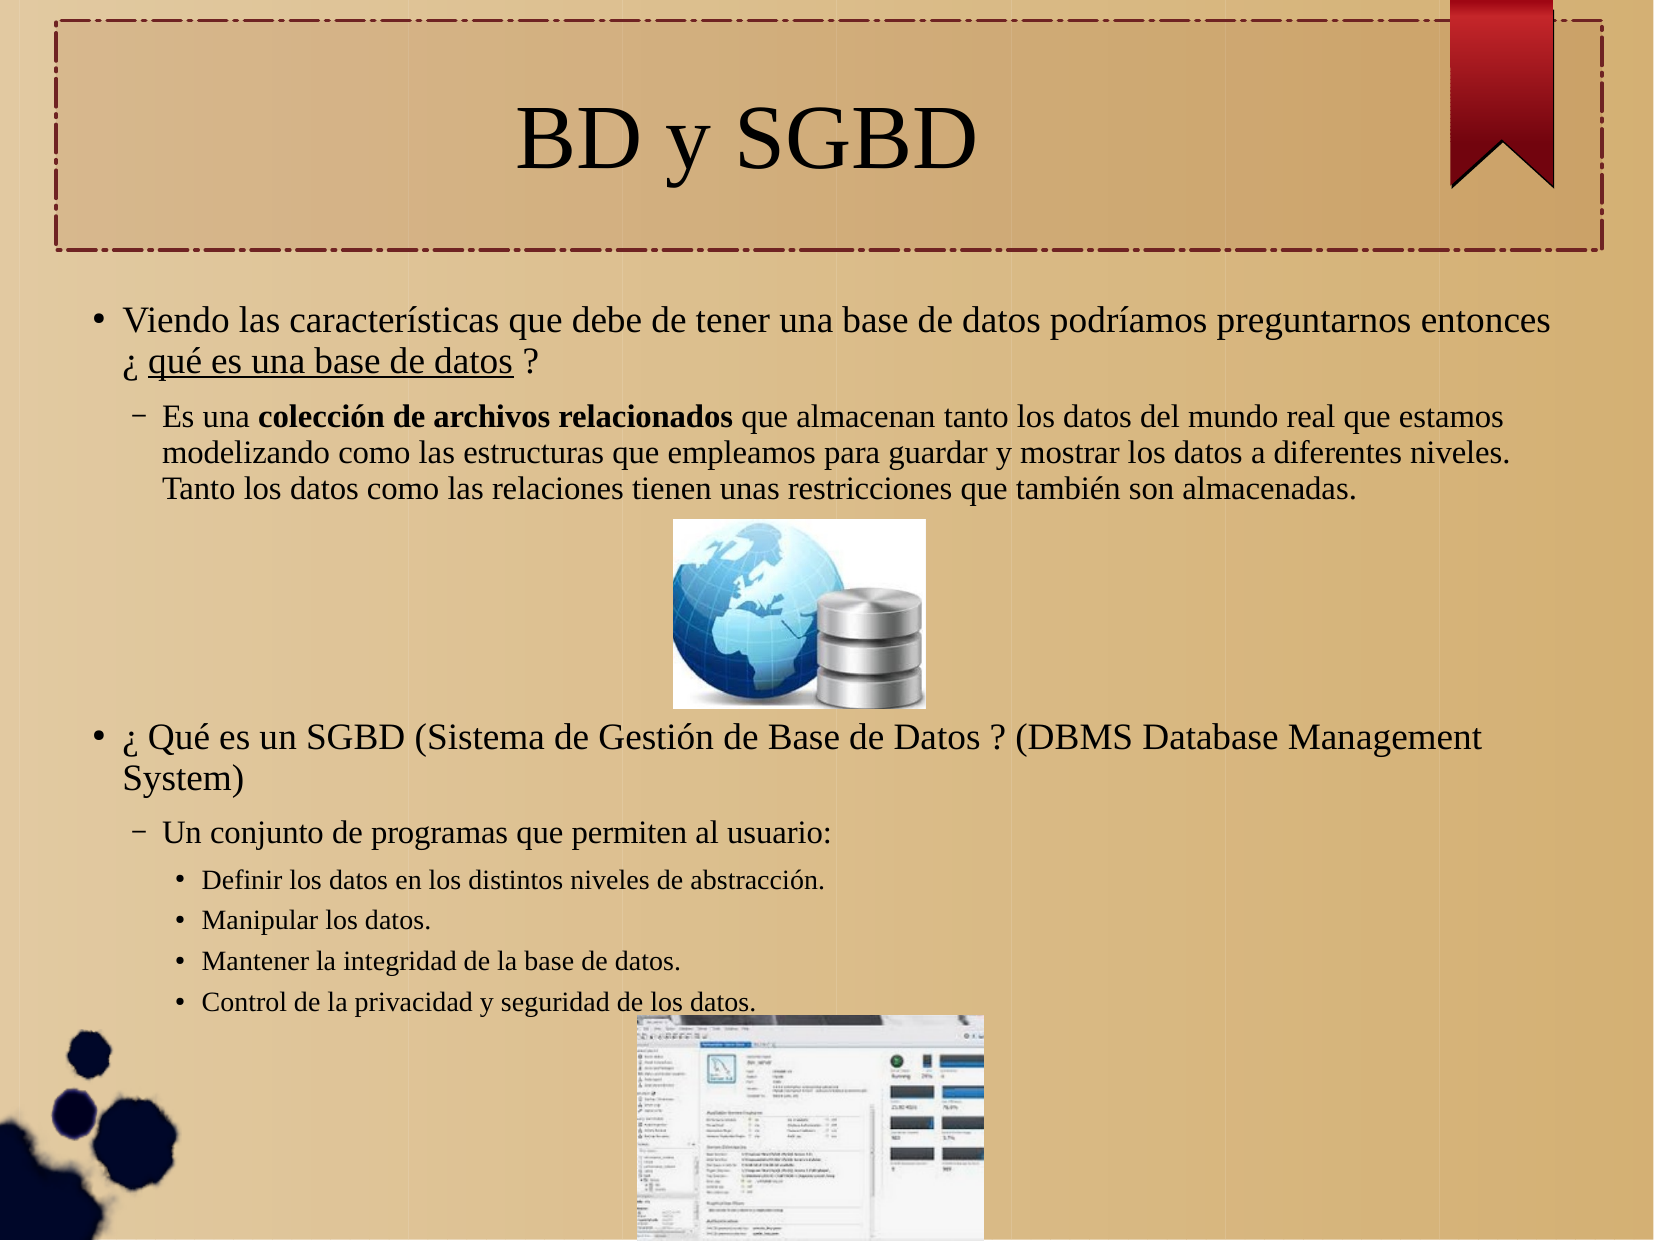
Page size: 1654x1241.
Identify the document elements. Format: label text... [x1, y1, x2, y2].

title BD y SGBD [82, 47, 1412, 229]
picture [637, 1015, 984, 1241]
picture [673, 519, 926, 709]
list Viendo las características que debe de tener una base de datos podríamos preguntarnos entonces ¿ qué es una base de datos ? Es una colección de archivos relacionados que almacenan tanto los datos del mundo real que estamos modelizando como las estructuras que empleamos para guardar y mostrar los datos a diferentes niveles. Tanto los datos como las relaciones tienen unas restricciones que también son almacenadas. ¿ Qué es un SGBD (Sistema de Gestión de Base de Datos ? (DBMS Database Management System) Un conjunto de programas que permiten al usuario: Definir los datos en los distintos niveles de abstracción. Manipular los datos. Mantener la integridad de la base de datos. Control de la privacidad y seguridad de los datos. [82, 299, 1571, 1019]
